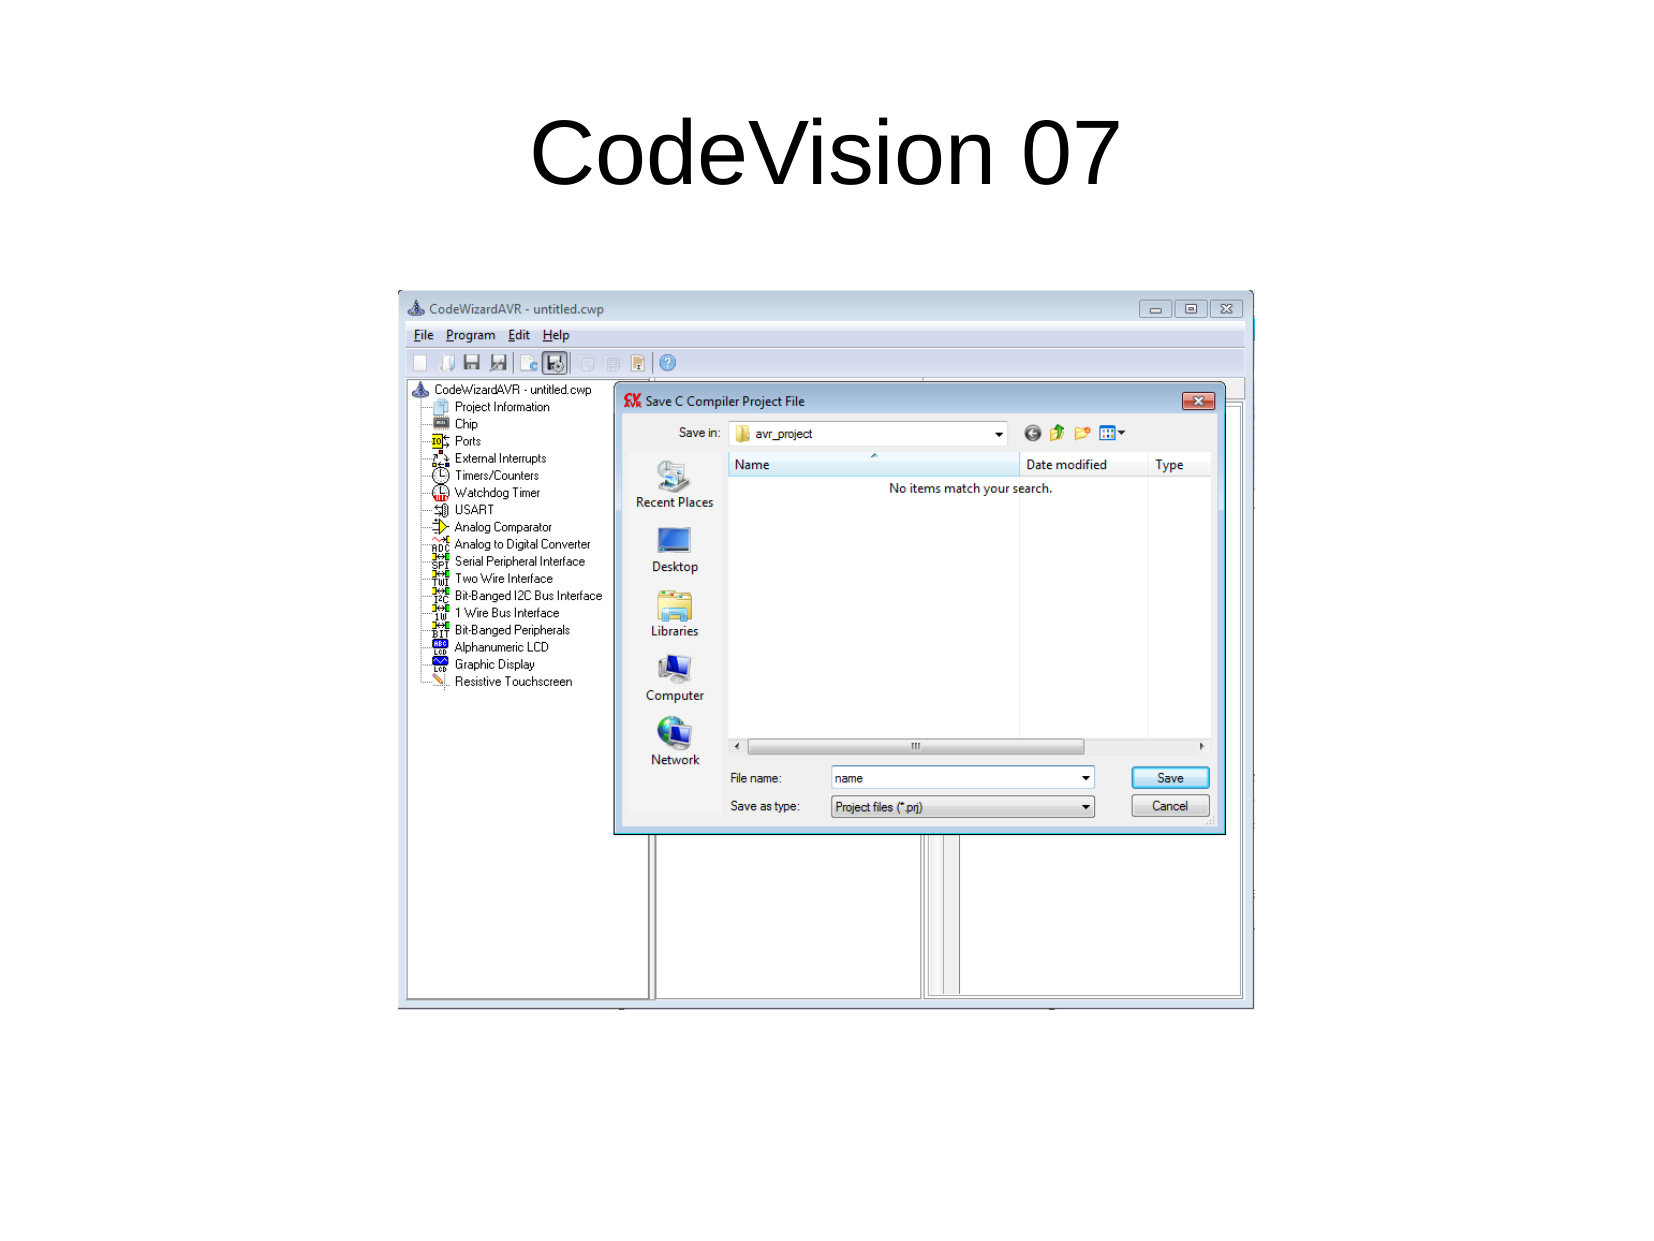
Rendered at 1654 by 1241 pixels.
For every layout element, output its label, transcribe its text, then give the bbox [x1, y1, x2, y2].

title CodeVision 07 [82, 49, 1571, 257]
picture [398, 290, 1255, 1010]
